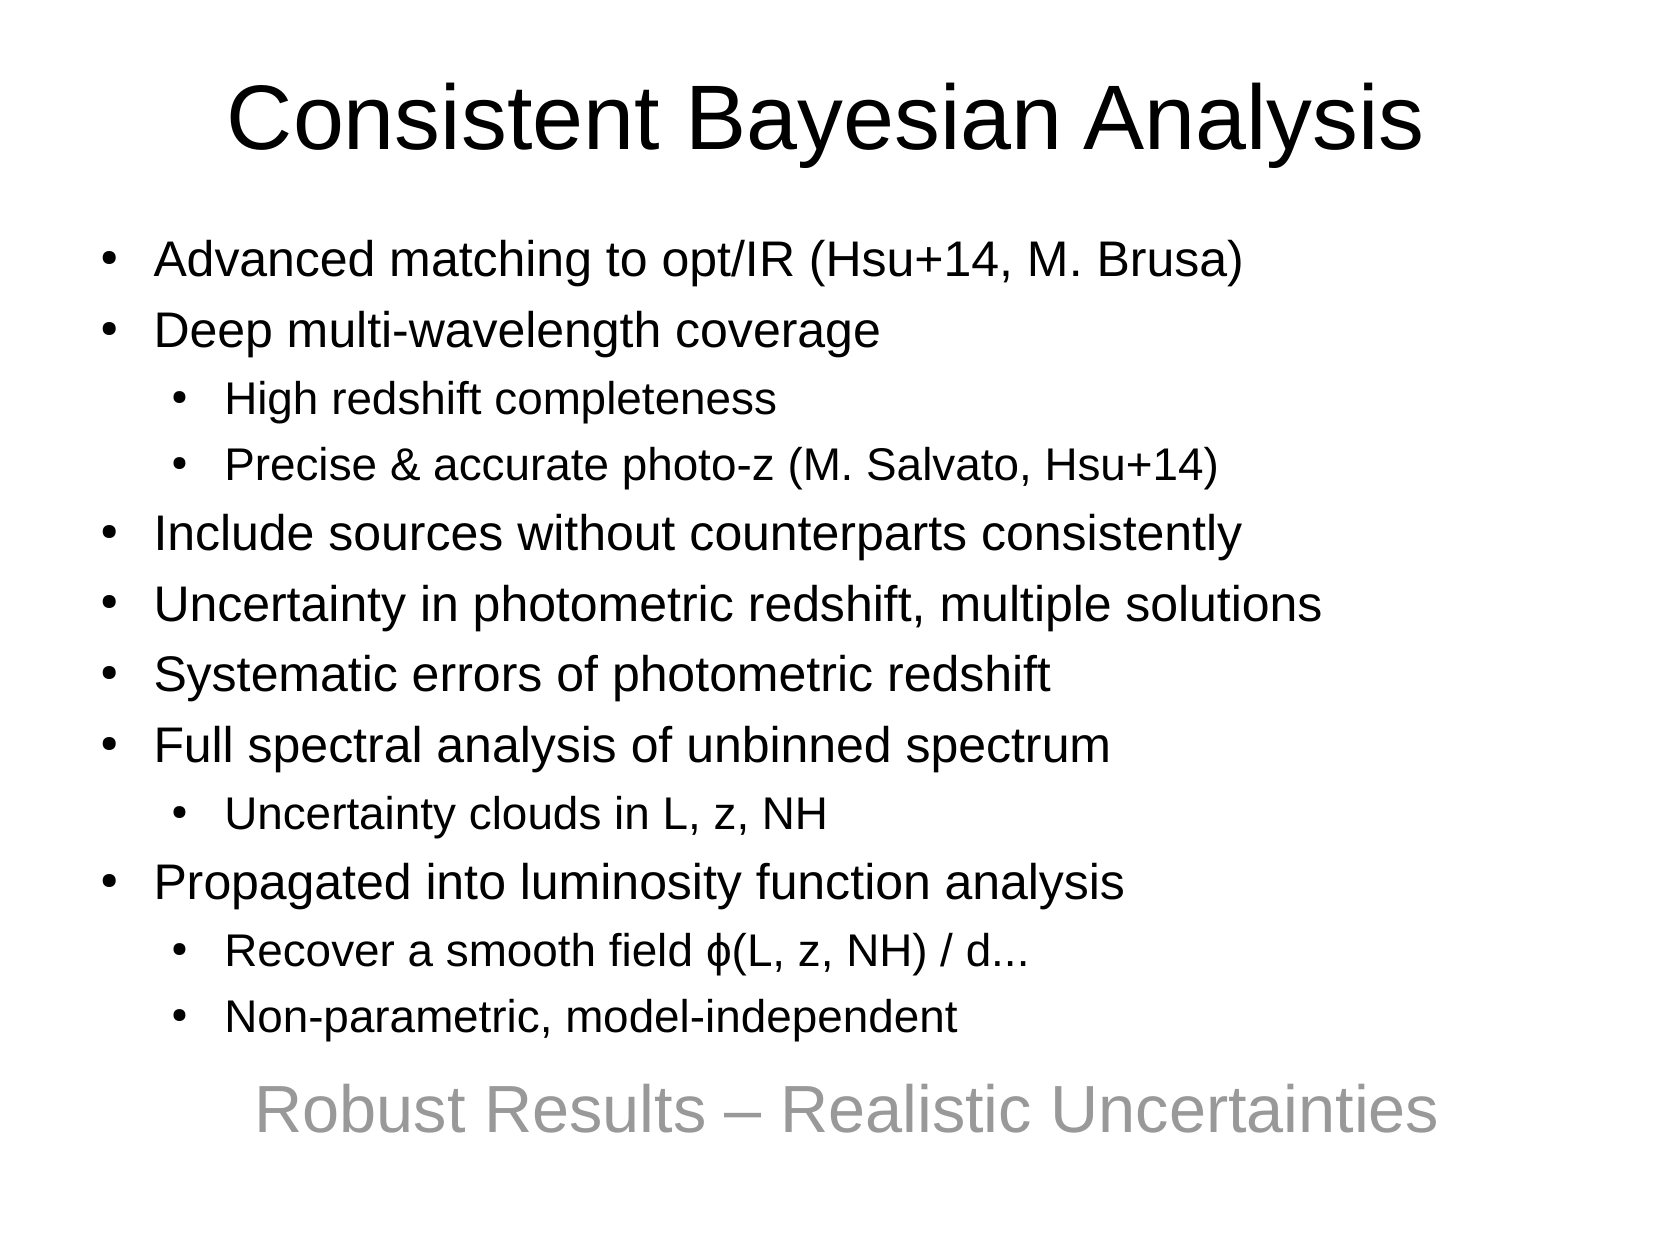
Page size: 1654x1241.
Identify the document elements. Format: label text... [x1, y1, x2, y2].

title Consistent Bayesian Analysis [82, 47, 1571, 189]
text_box Robust Results – Realistic Uncertainties [75, 1065, 1621, 1171]
list Advanced matching to opt/IR (Hsu+14, M. Brusa) Deep multi-wavelength coverage High redshift completeness Precise & accurate photo-z (M. Salvato, Hsu+14) Include sources without counterparts consistently Uncertainty in photometric redshift, multiple solutions Systematic errors of photometric redshift Full spectral analysis of unbinned spectrum Uncertainty clouds in L, z, NH Propagated into luminosity function analysis Recover a smooth field ϕ(L, z, NH) / d... Non-parametric, model-independent [82, 231, 1571, 1043]
